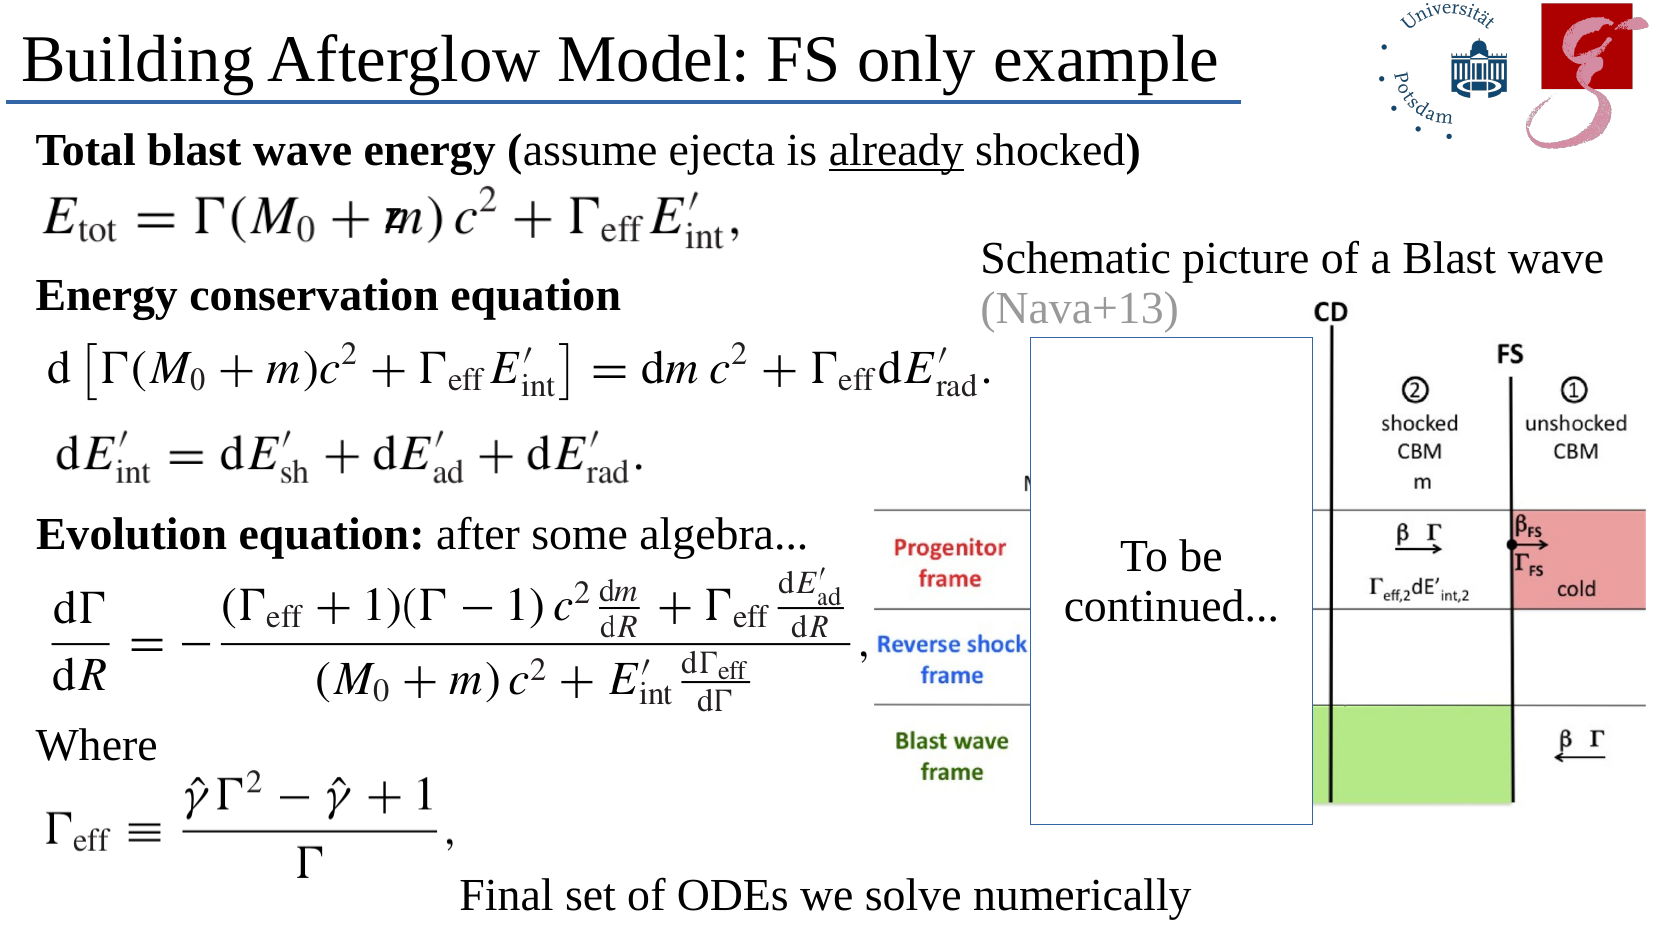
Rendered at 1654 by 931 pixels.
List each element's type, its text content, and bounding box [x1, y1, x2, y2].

text_box Evolution equation: after some algebra... [21, 501, 817, 563]
picture [38, 749, 471, 890]
text_box Total blast wave energy (assume ejecta is already shocked) [20, 117, 1147, 179]
text_box Where [20, 712, 174, 788]
picture [1375, 0, 1654, 154]
picture [37, 299, 1654, 808]
title Building Afterglow Model: FS only example [20, 0, 1375, 118]
text_box To be continued... [1030, 337, 1313, 825]
text_box Schematic picture of a Blast wave (Nava+13) [965, 225, 1613, 332]
text_box Energy conservation equation [20, 262, 633, 324]
text_box Final set of ODEs we solve numerically [444, 862, 1201, 924]
picture [37, 420, 665, 488]
picture [37, 179, 751, 254]
